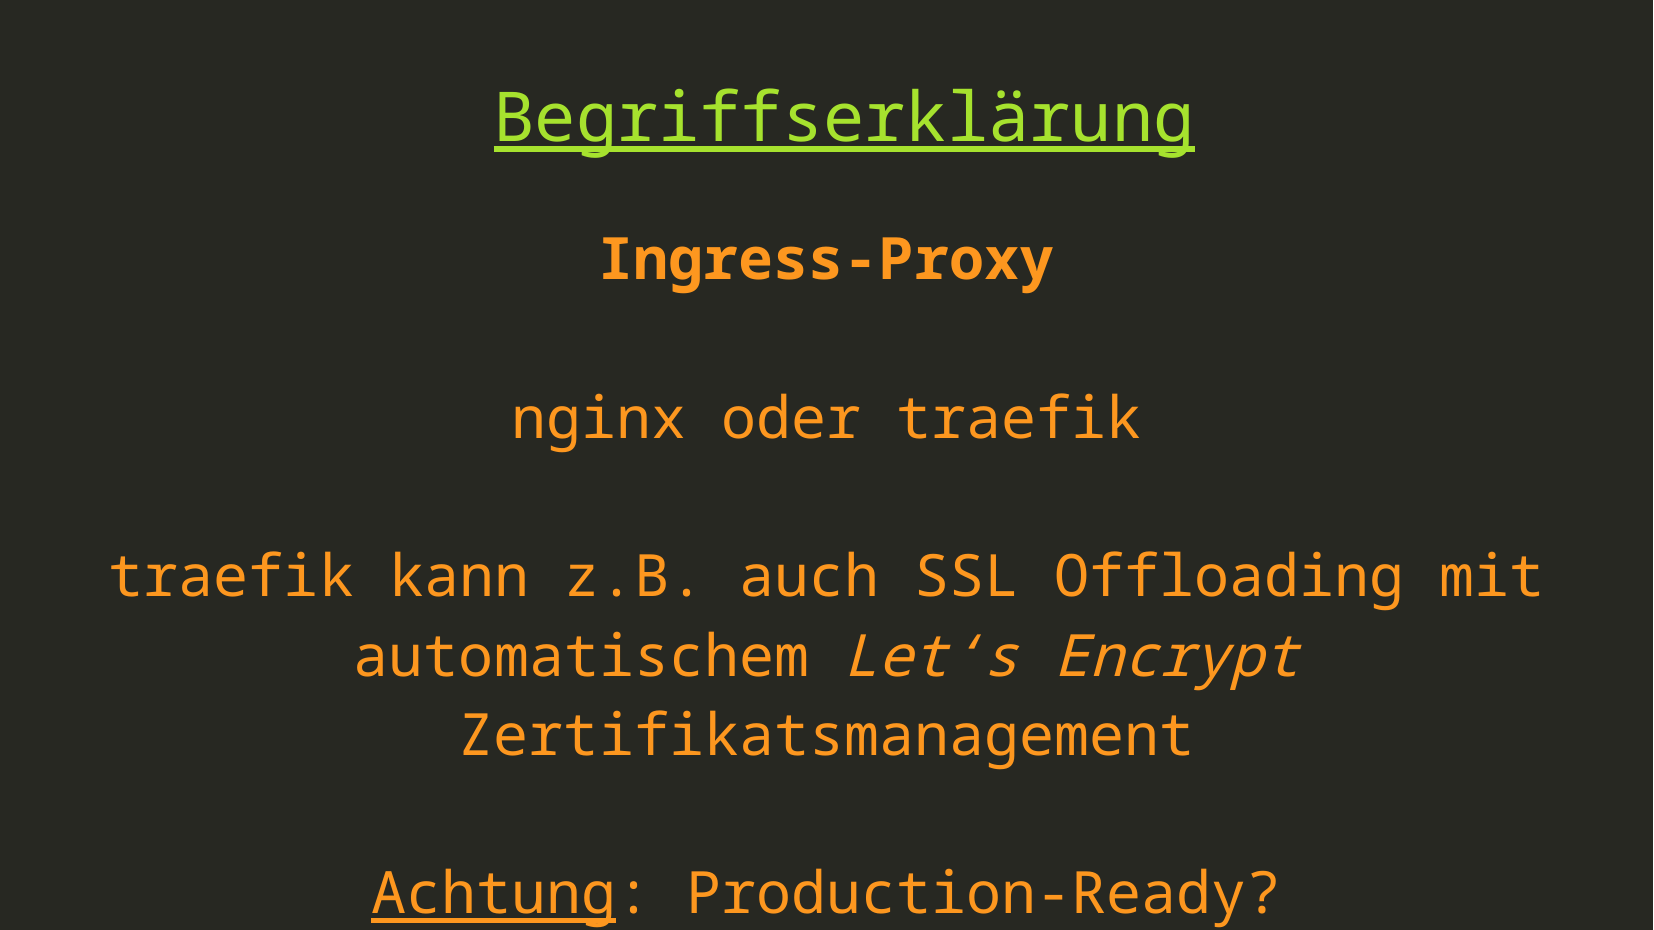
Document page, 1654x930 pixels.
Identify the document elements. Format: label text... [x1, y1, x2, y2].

subtitle Ingress-Proxy nginx oder traefik traefik kann z.B. auch SSL Offloading mit automatischem Let‘s Encrypt Zertifikatsmanagement Achtung: Production-Ready? [82, 217, 1571, 828]
title Begriffserklärung [82, 36, 1571, 193]
